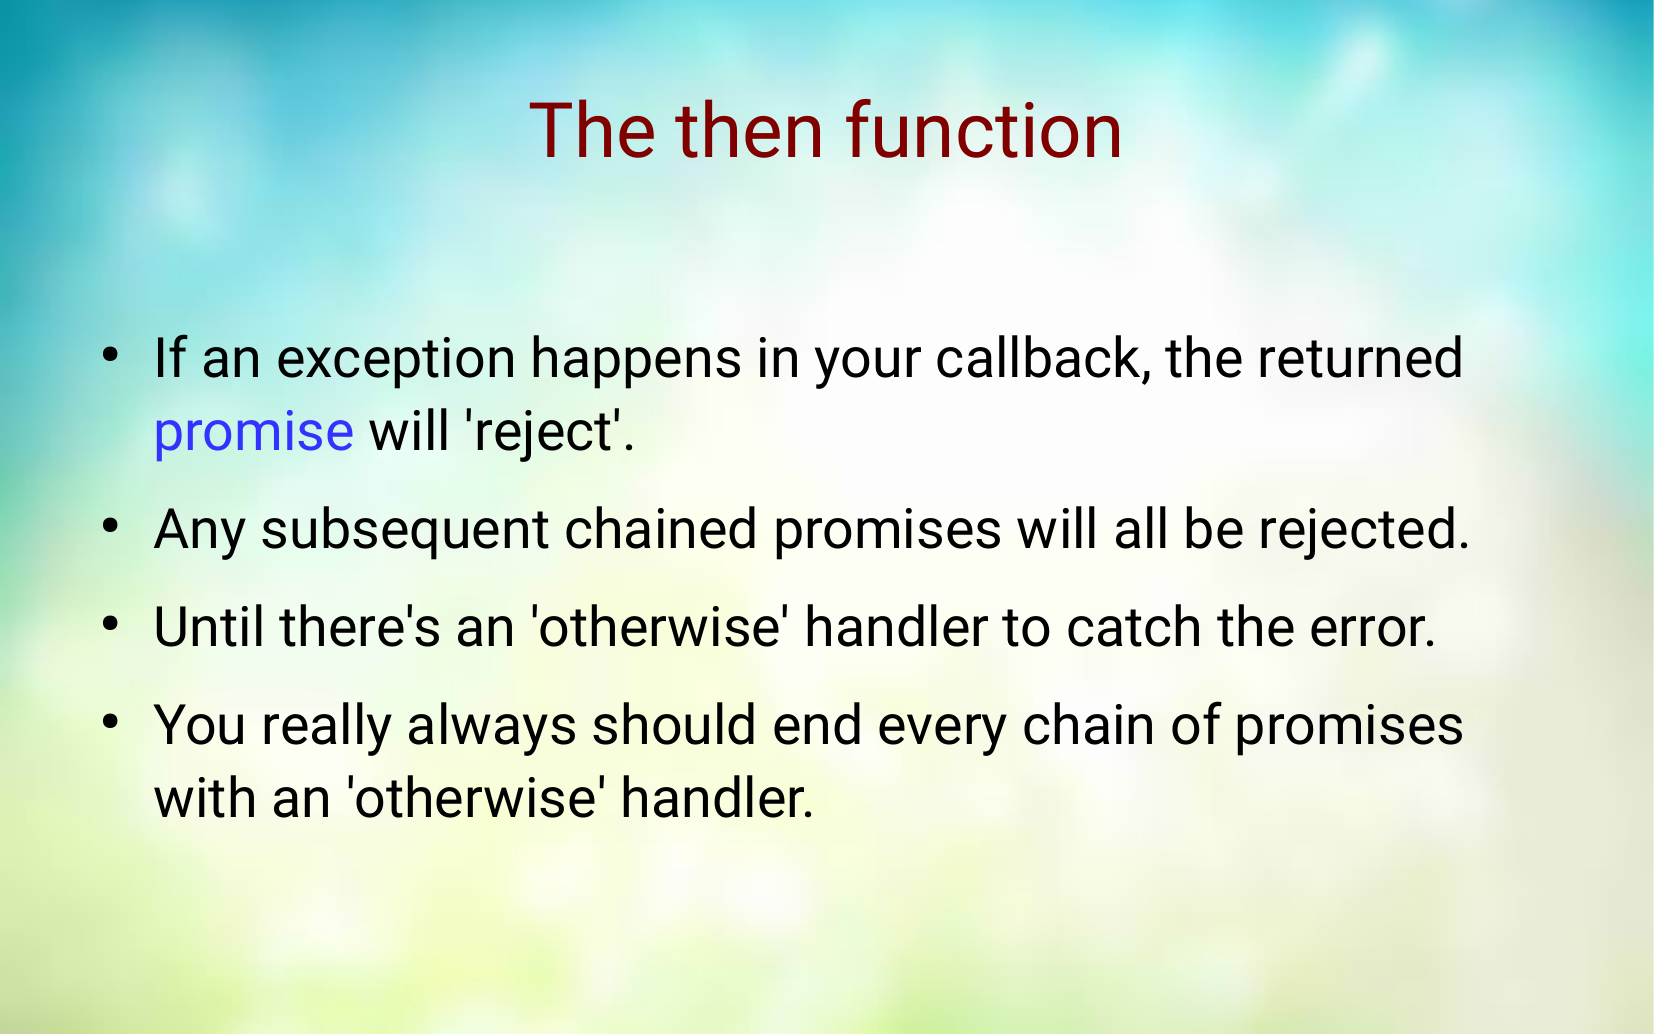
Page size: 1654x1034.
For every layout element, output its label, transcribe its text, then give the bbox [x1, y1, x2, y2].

picture [0, 0, 1654, 1034]
title The then function [82, 41, 1571, 214]
list If an exception happens in your callback, the returned promise will 'reject'. Any subsequent chained promises will all be rejected. Until there's an 'otherwise' handler to catch the error. You really always should end every chain of promises with an 'otherwise' handler. [82, 318, 1571, 918]
